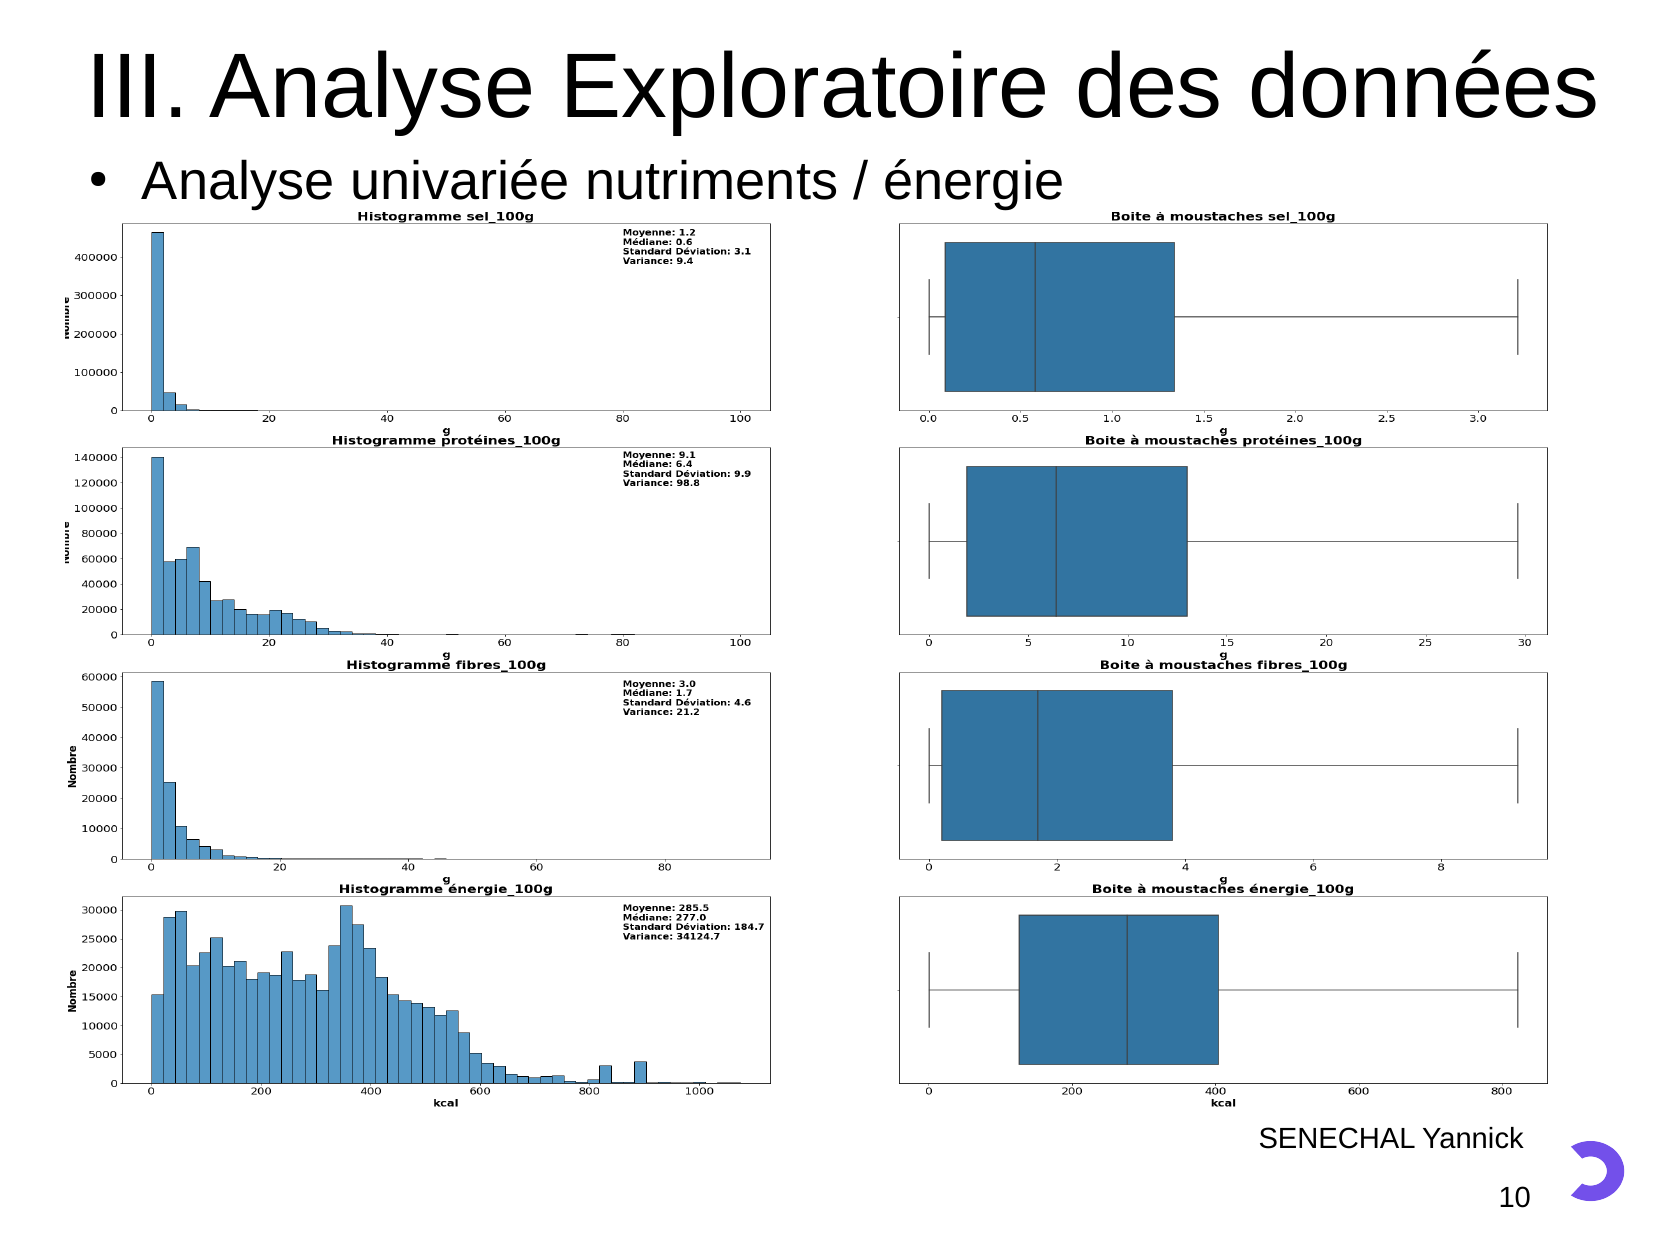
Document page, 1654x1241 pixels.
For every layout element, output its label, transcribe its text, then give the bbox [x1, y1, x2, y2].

list Analyse univariée nutriments / énergie [70, 150, 1560, 969]
title III. Analyse Exploratoire des données [47, 0, 1607, 189]
picture [65, 212, 1589, 1111]
picture [1539, 1125, 1642, 1217]
